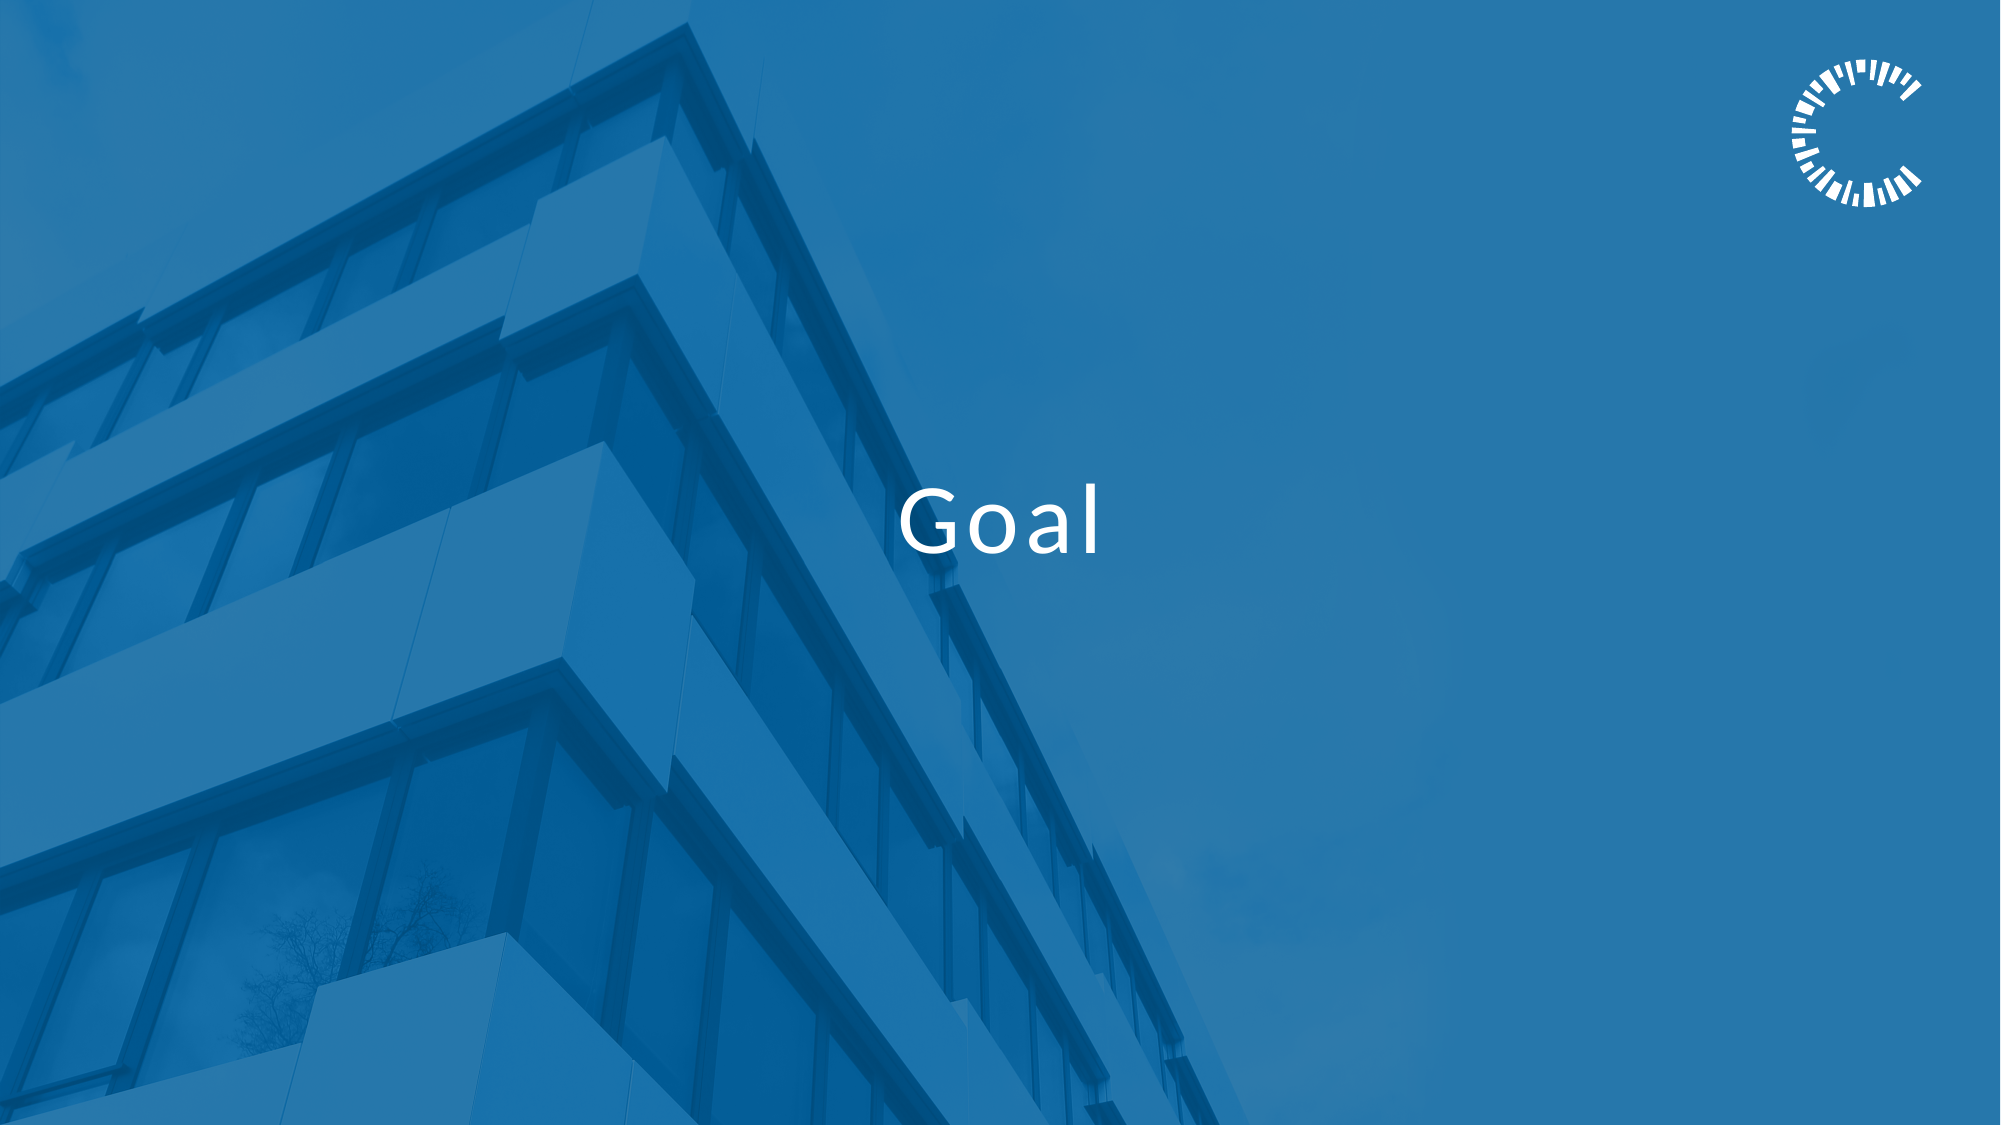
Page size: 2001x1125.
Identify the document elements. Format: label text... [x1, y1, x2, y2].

picture [0, 0, 2001, 1125]
list Goal [78, 448, 1922, 840]
